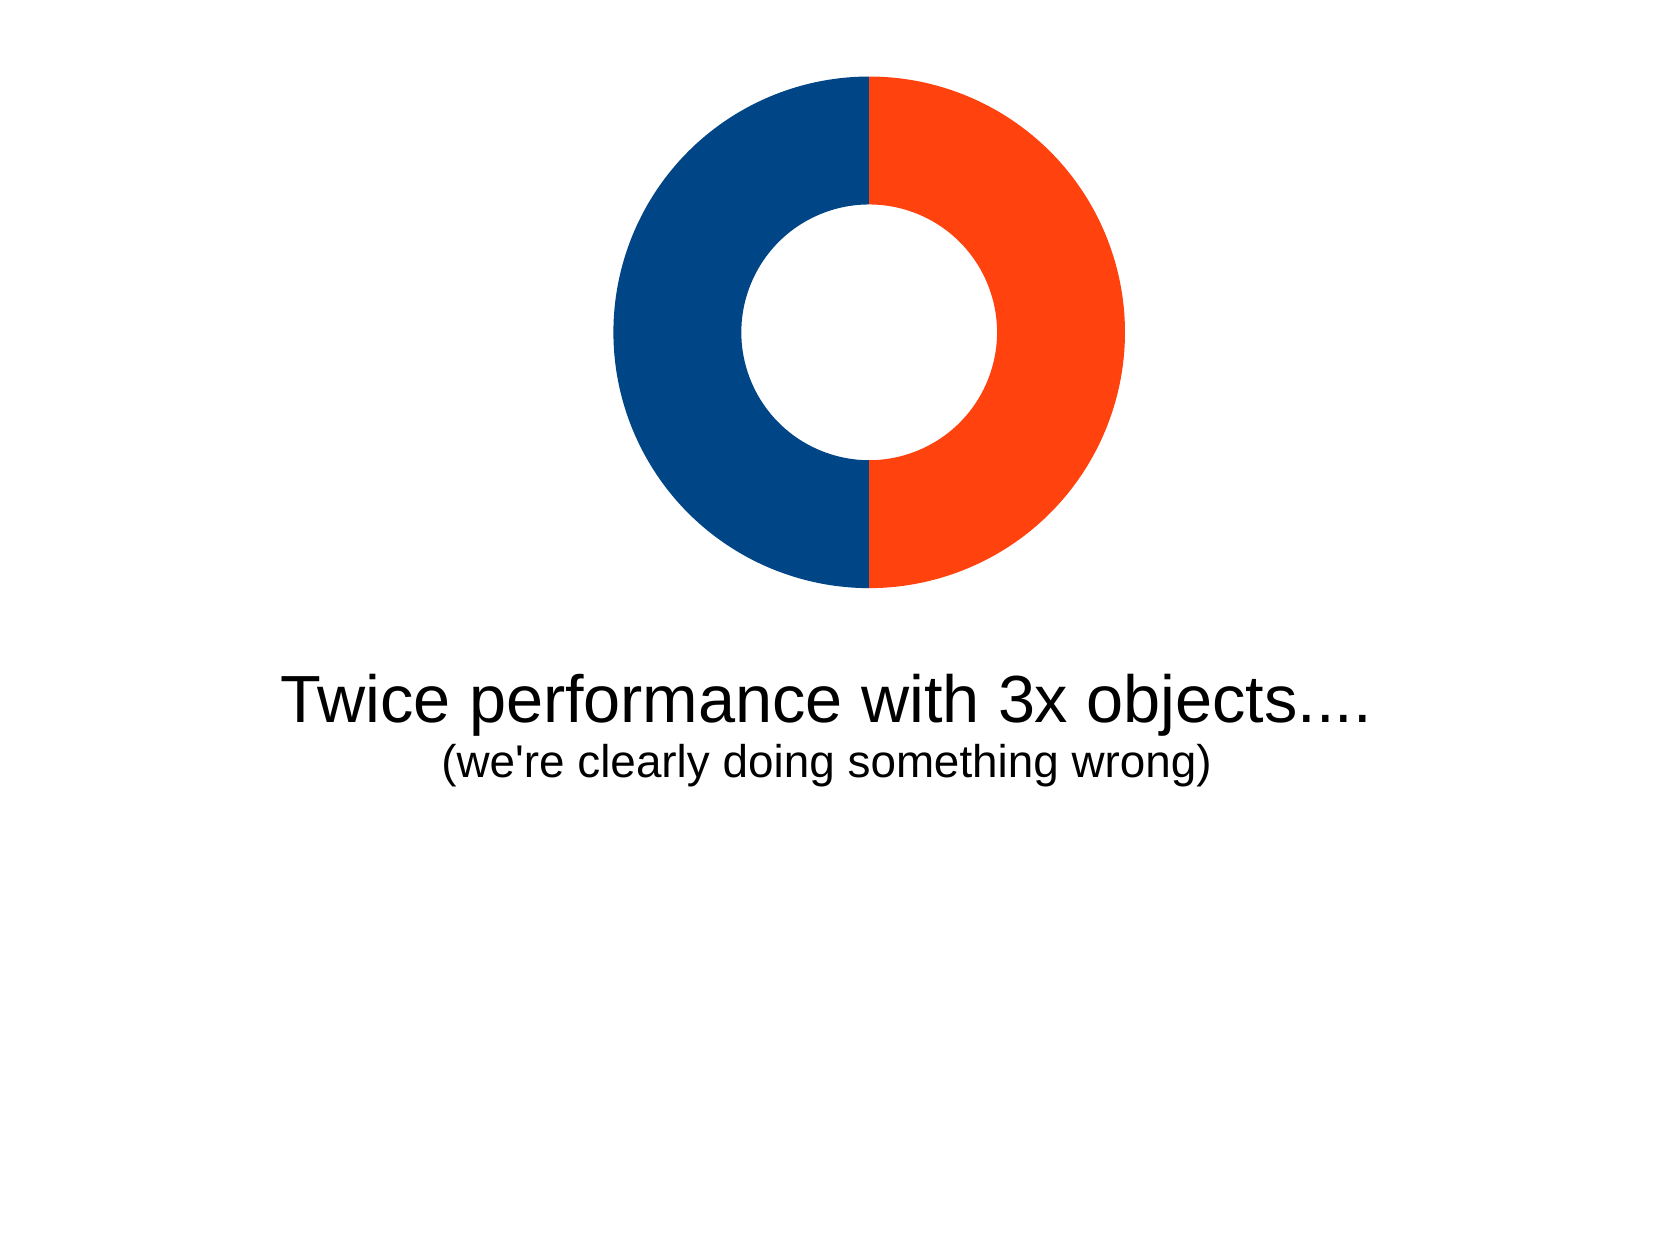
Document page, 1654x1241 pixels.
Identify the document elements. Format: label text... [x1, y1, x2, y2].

chart [397, 65, 1342, 599]
subtitle Twice performance with 3x objects.... (we're clearly doing something wrong) [82, 120, 1571, 1180]
